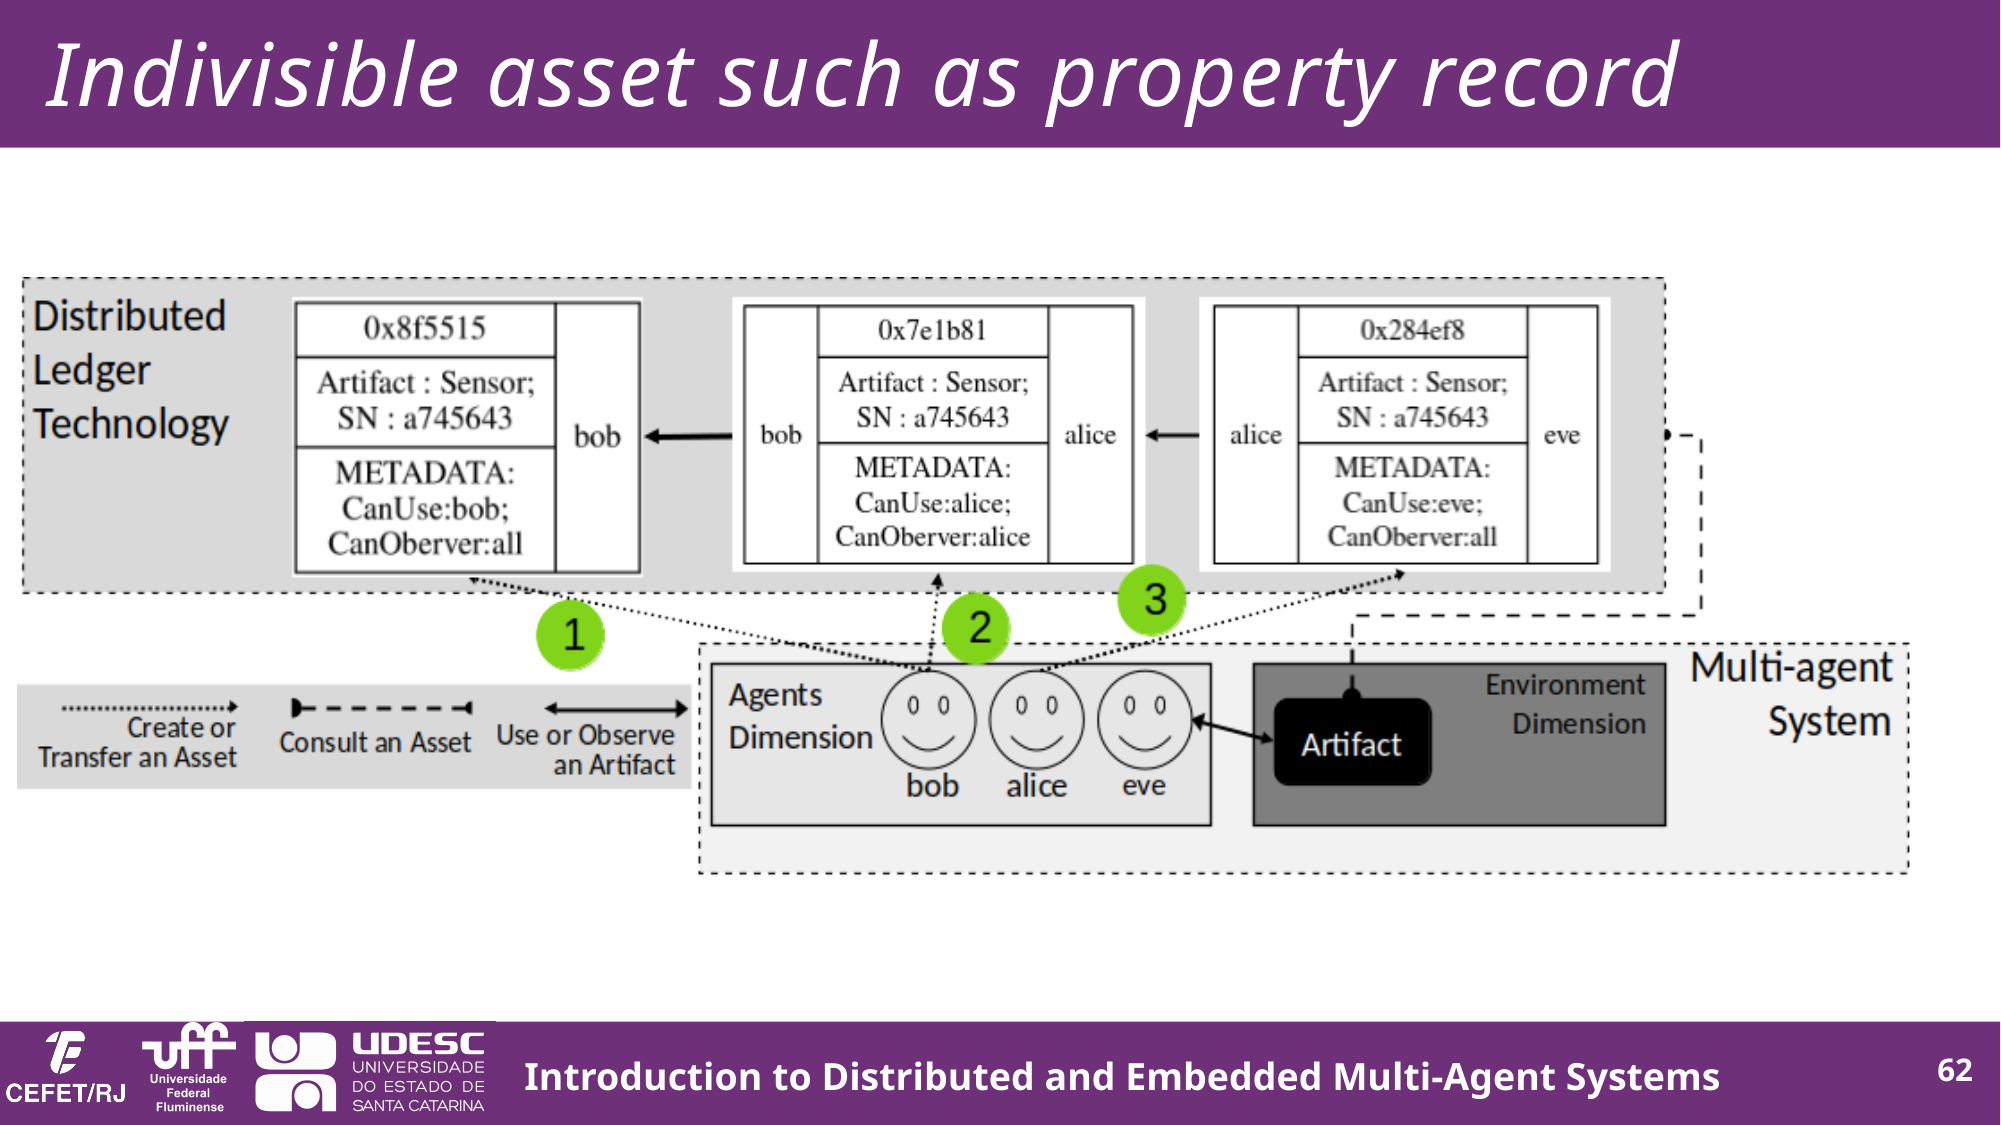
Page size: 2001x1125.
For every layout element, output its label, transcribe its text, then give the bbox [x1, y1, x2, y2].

picture [141, 1021, 237, 1117]
picture [17, 277, 1944, 878]
title Indivisible asset such as property record [32, 23, 2000, 237]
picture [244, 1021, 496, 1123]
picture [6, 1009, 125, 1125]
